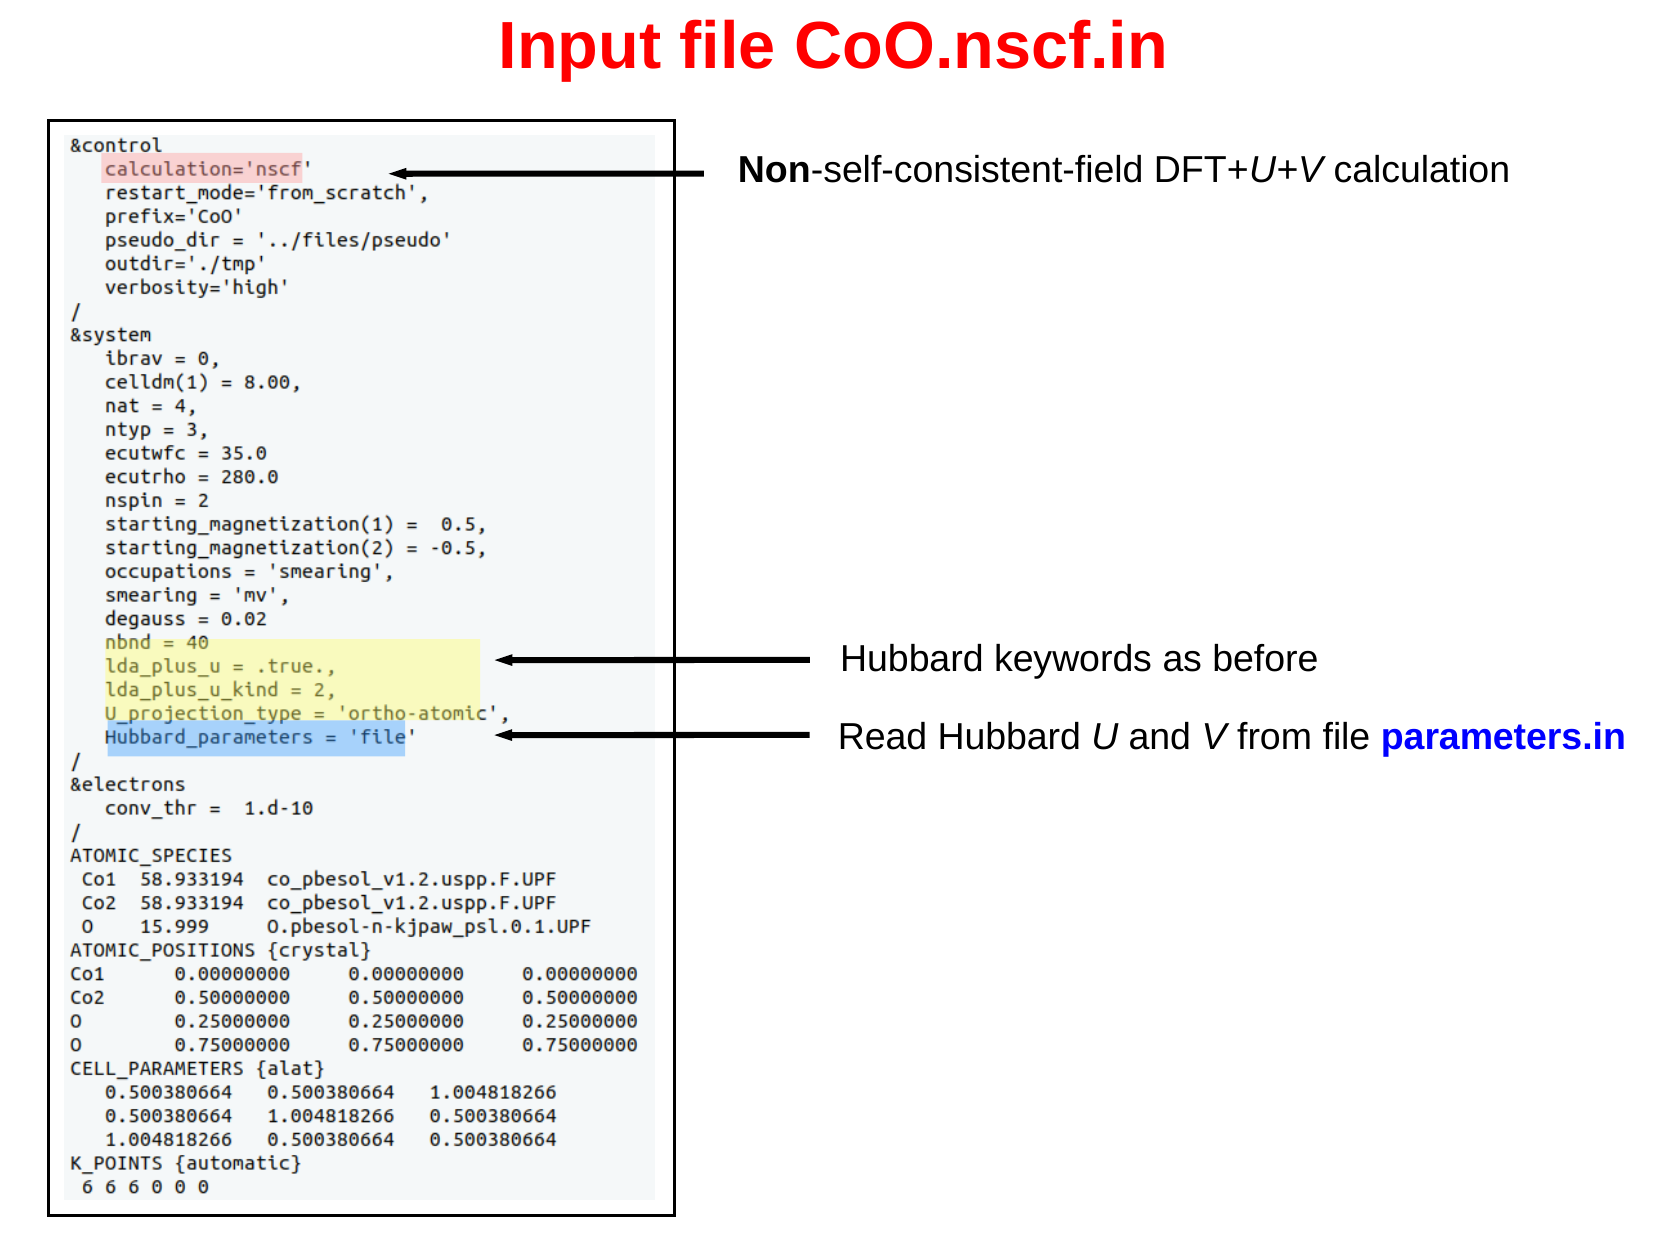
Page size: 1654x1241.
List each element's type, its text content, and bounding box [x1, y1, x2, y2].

text_box Read Hubbard U and V from file parameters.in [823, 708, 1643, 766]
picture [64, 135, 655, 1201]
text_box Non-self-consistent-field DFT+U+V calculation [723, 140, 1526, 198]
text_box Hubbard keywords as before [825, 630, 1335, 687]
title Input file CoO.nscf.in [89, 0, 1578, 88]
text_box [101, 152, 303, 183]
text_box [105, 639, 481, 757]
